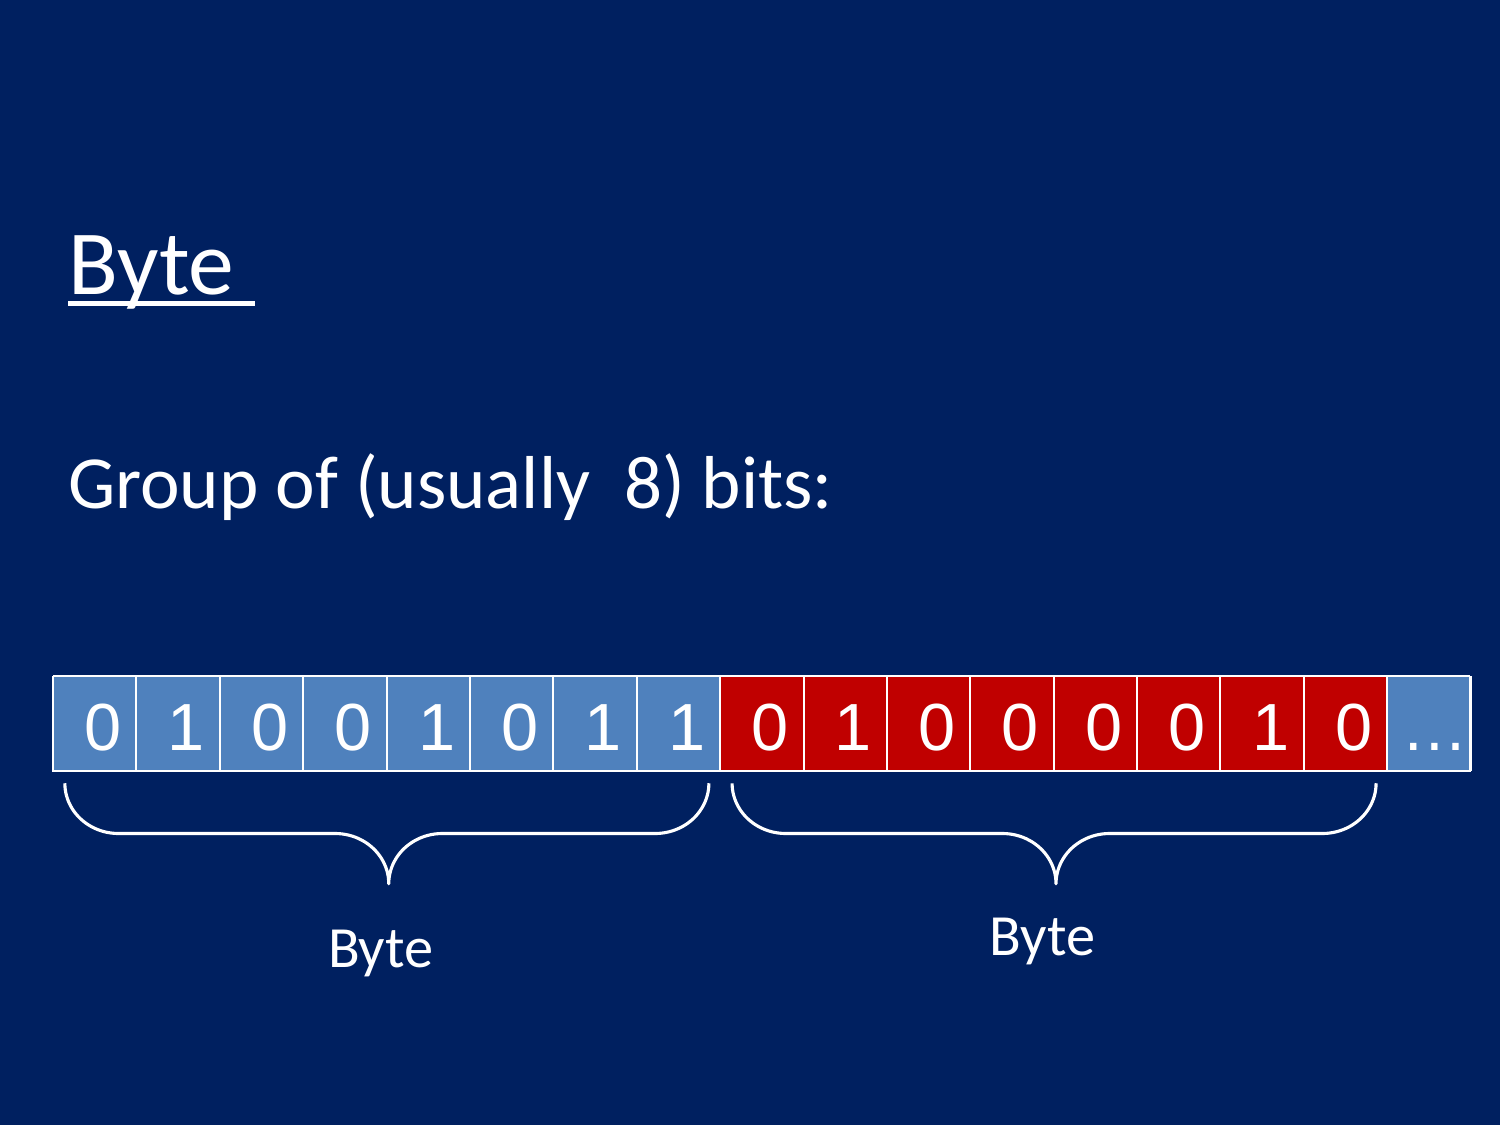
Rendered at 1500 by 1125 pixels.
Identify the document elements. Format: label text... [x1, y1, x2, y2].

text_box 0 [54, 677, 135, 770]
text_box Byte [974, 889, 1111, 975]
text_box 0 [971, 677, 1053, 770]
text_box Byte [313, 901, 449, 987]
text_box 0 [1138, 677, 1219, 770]
text_box 0 [888, 677, 969, 770]
text_box 1 [554, 677, 636, 770]
text_box 1 [638, 677, 719, 770]
text_box 1 [137, 677, 219, 770]
text_box 1 [1221, 677, 1303, 770]
text_box 0 [304, 677, 386, 770]
text_box 0 [721, 677, 803, 770]
text_box 0 [1305, 677, 1386, 770]
text_box 0 [1055, 677, 1136, 770]
text_box … [1388, 677, 1469, 770]
text_box 1 [388, 677, 469, 770]
text_box Byte Group of (usually 8) bits: [53, 87, 1294, 336]
text_box 0 [471, 677, 552, 770]
text_box 0 [221, 677, 302, 770]
text_box 1 [805, 677, 886, 770]
